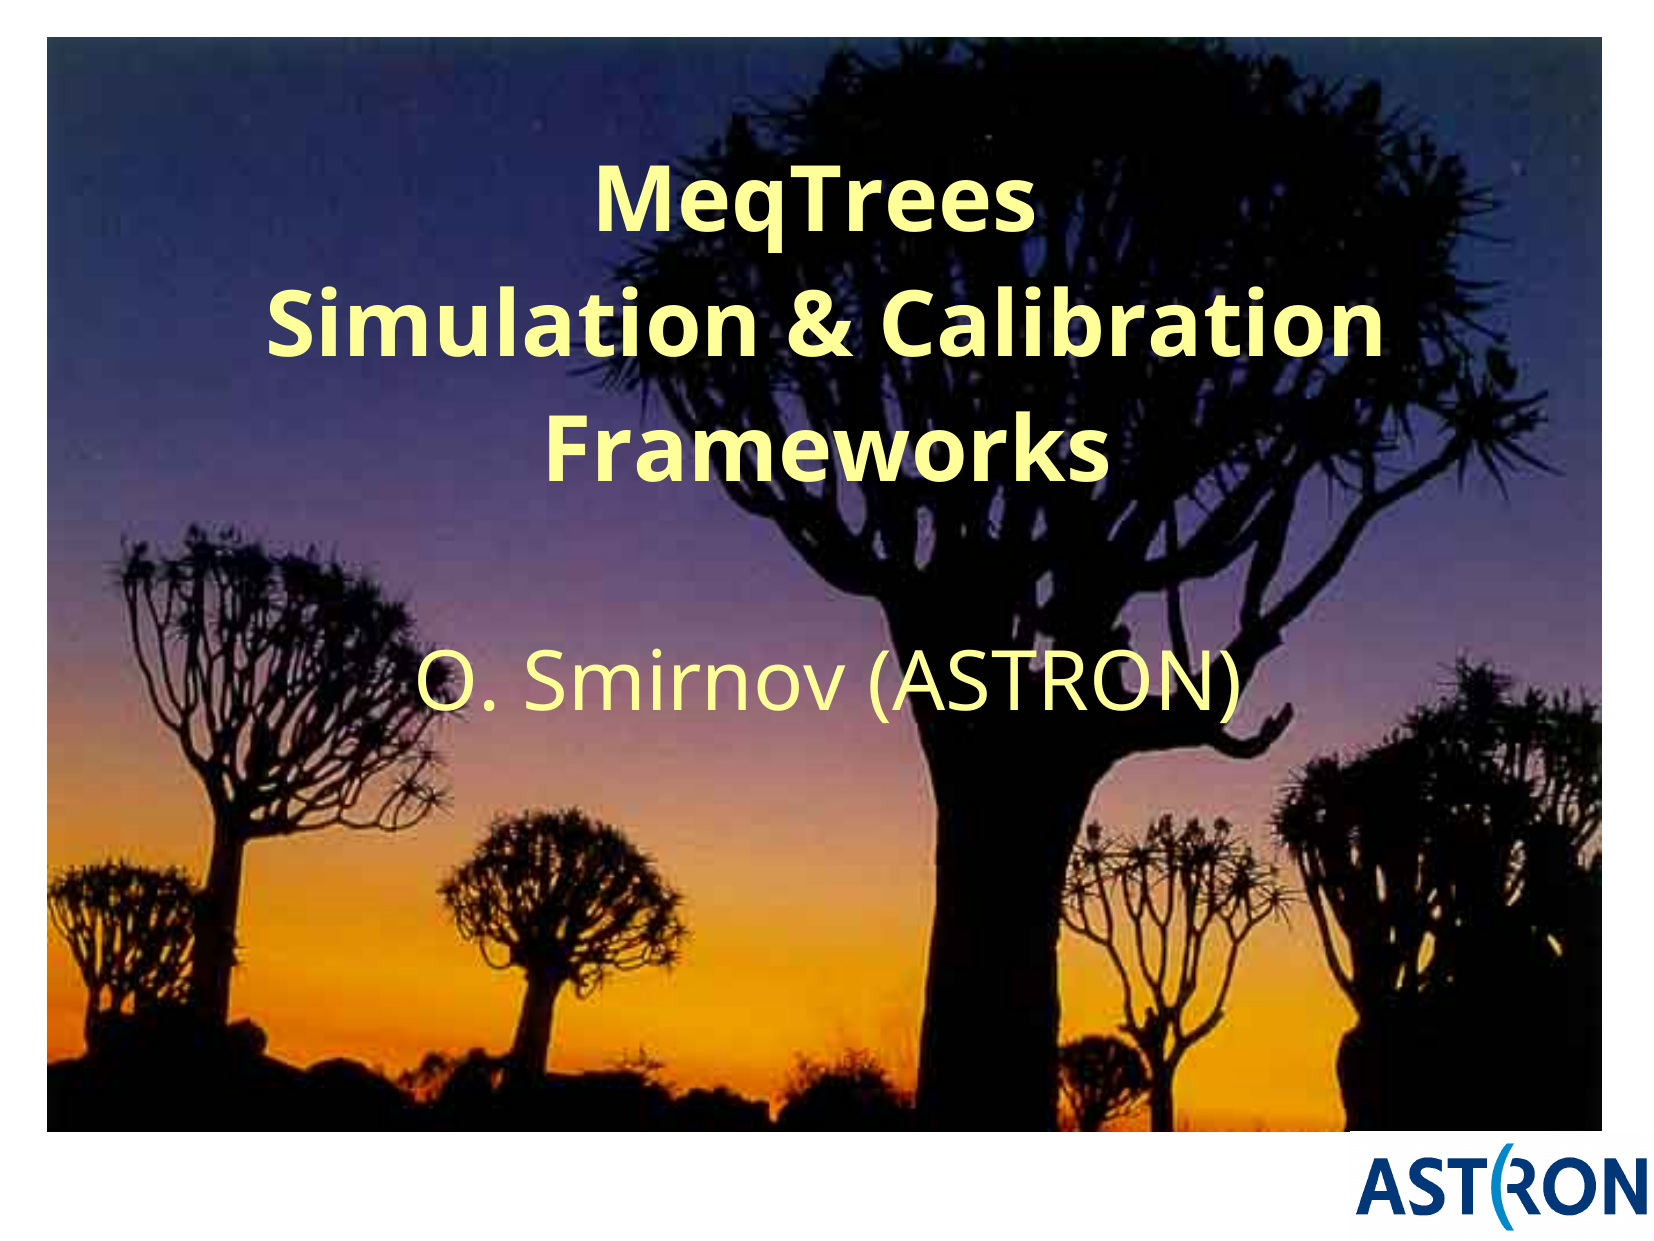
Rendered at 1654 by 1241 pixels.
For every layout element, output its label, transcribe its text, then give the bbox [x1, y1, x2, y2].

title MeqTrees Simulation & Calibration Frameworks [0, 26, 1654, 1241]
list O. Smirnov (ASTRON) [65, 620, 1592, 911]
picture [1350, 1131, 1654, 1241]
